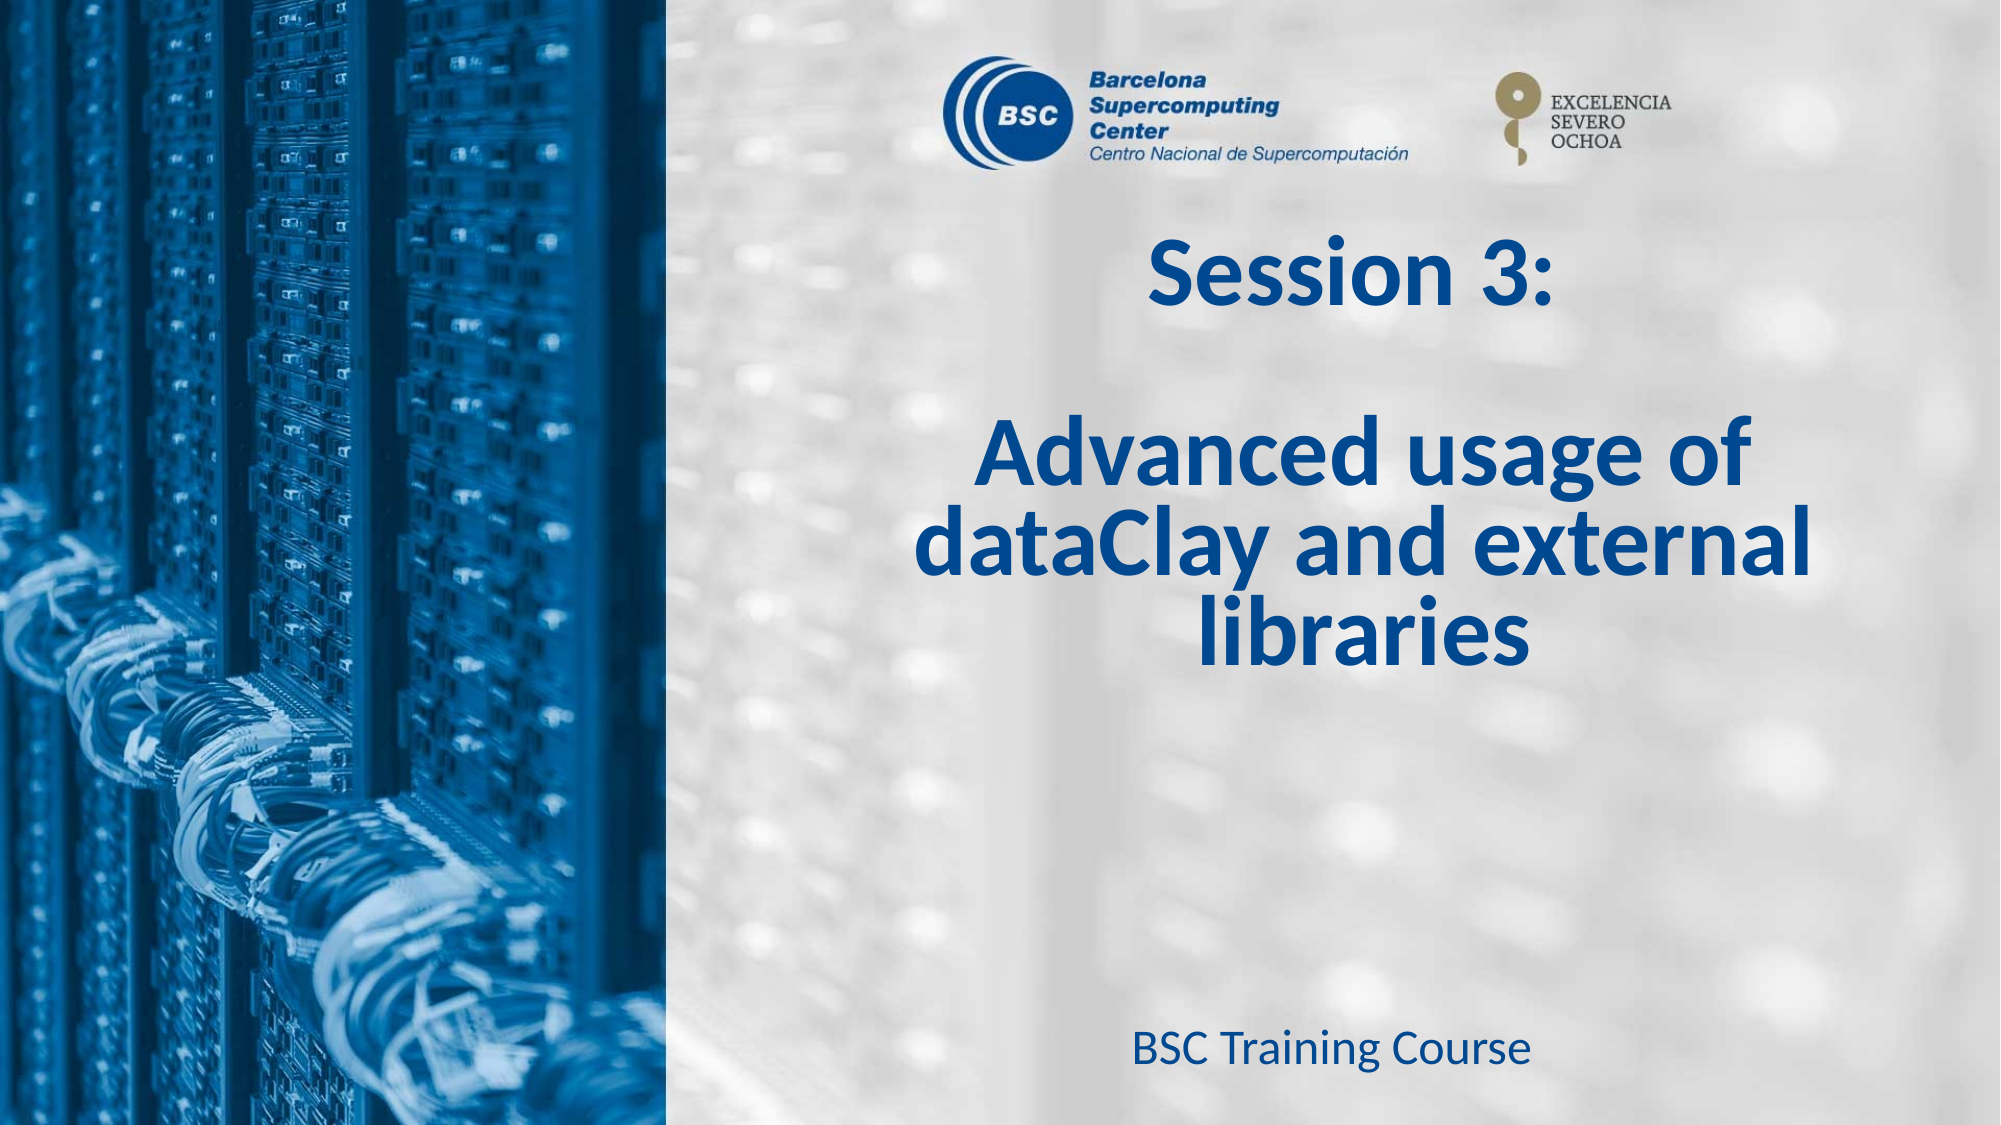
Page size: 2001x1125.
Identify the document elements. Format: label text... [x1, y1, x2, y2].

picture [0, 0, 2001, 1125]
title Session 3: Advanced usage of dataClay and external libraries [814, 226, 1914, 976]
list BSC Training Course [664, 1008, 2000, 1089]
